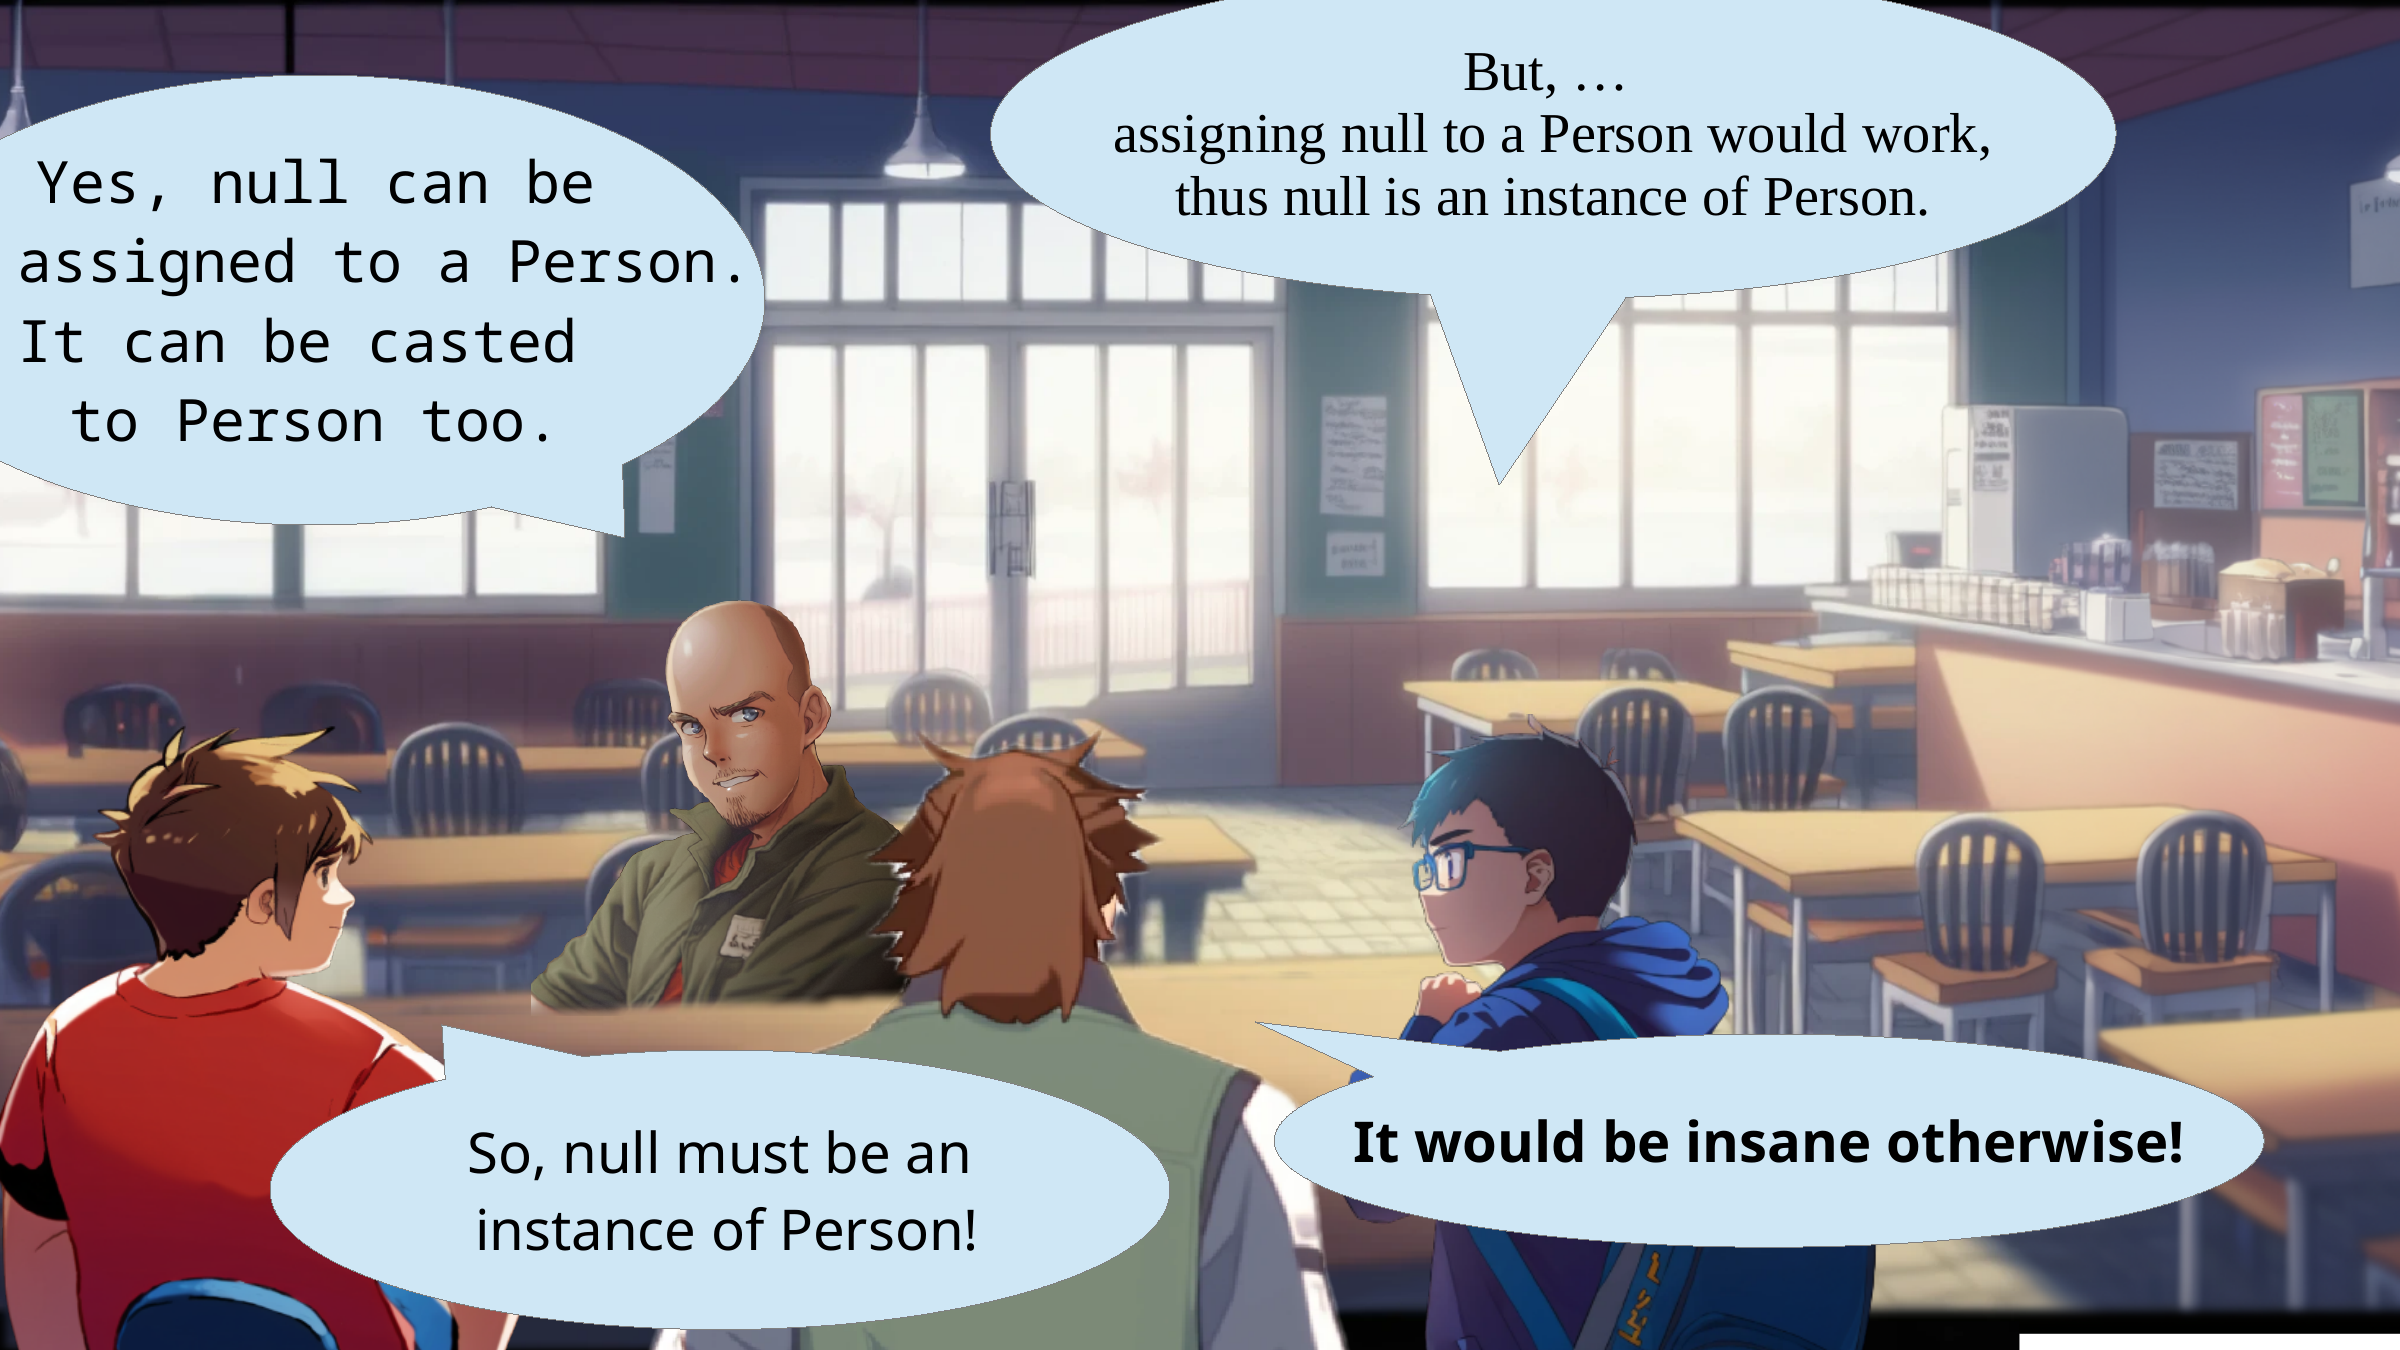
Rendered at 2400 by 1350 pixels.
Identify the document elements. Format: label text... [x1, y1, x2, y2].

text_box So, null must be an instance of Person! [270, 1024, 1171, 1330]
text_box Yes, null can be assigned to a Person. It can be casted to Person too. [0, 75, 766, 538]
text_box But, … assigning null to a Person would work, thus null is an instance of Person. [990, 0, 2117, 485]
text_box It would be insane otherwise! [1255, 1021, 2265, 1248]
picture [0, 0, 2400, 1350]
